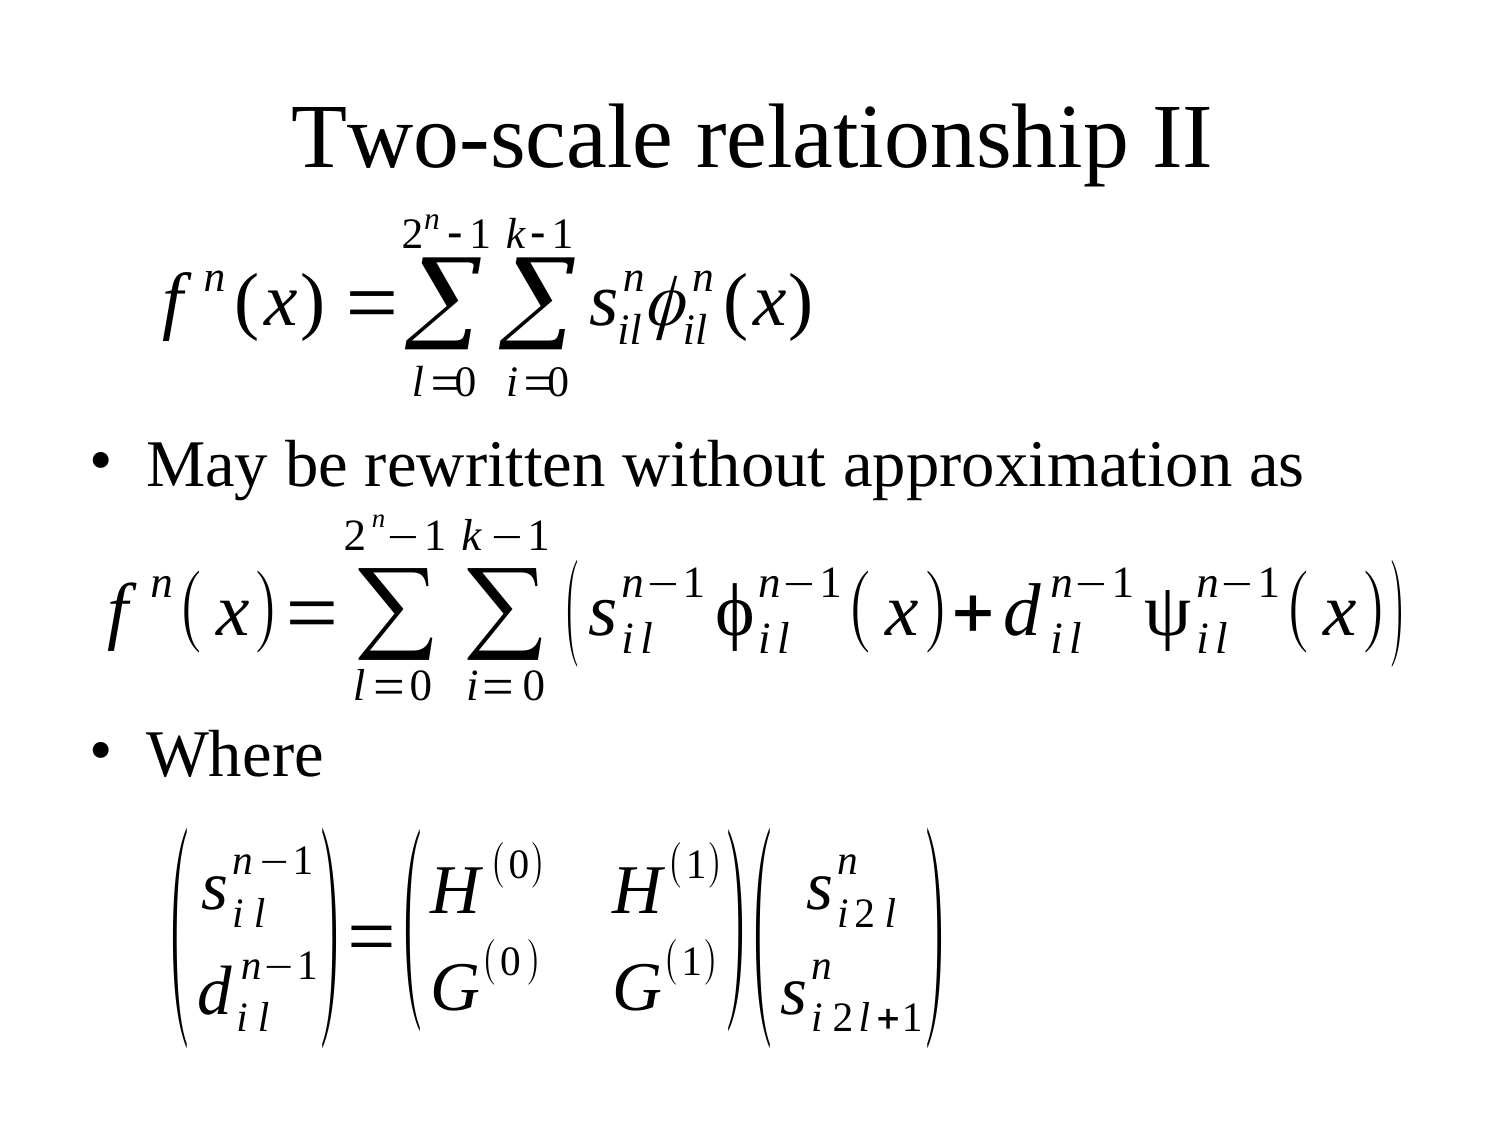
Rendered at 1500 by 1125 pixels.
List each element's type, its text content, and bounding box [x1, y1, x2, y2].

list May be rewritten without approximation as Where [75, 713, 1426, 963]
chart [75, 503, 1426, 713]
chart [150, 822, 965, 1051]
list May be rewritten without approximation as Where [75, 412, 1426, 503]
chart [137, 187, 827, 414]
title Two-scale relationship II [99, 37, 1375, 225]
